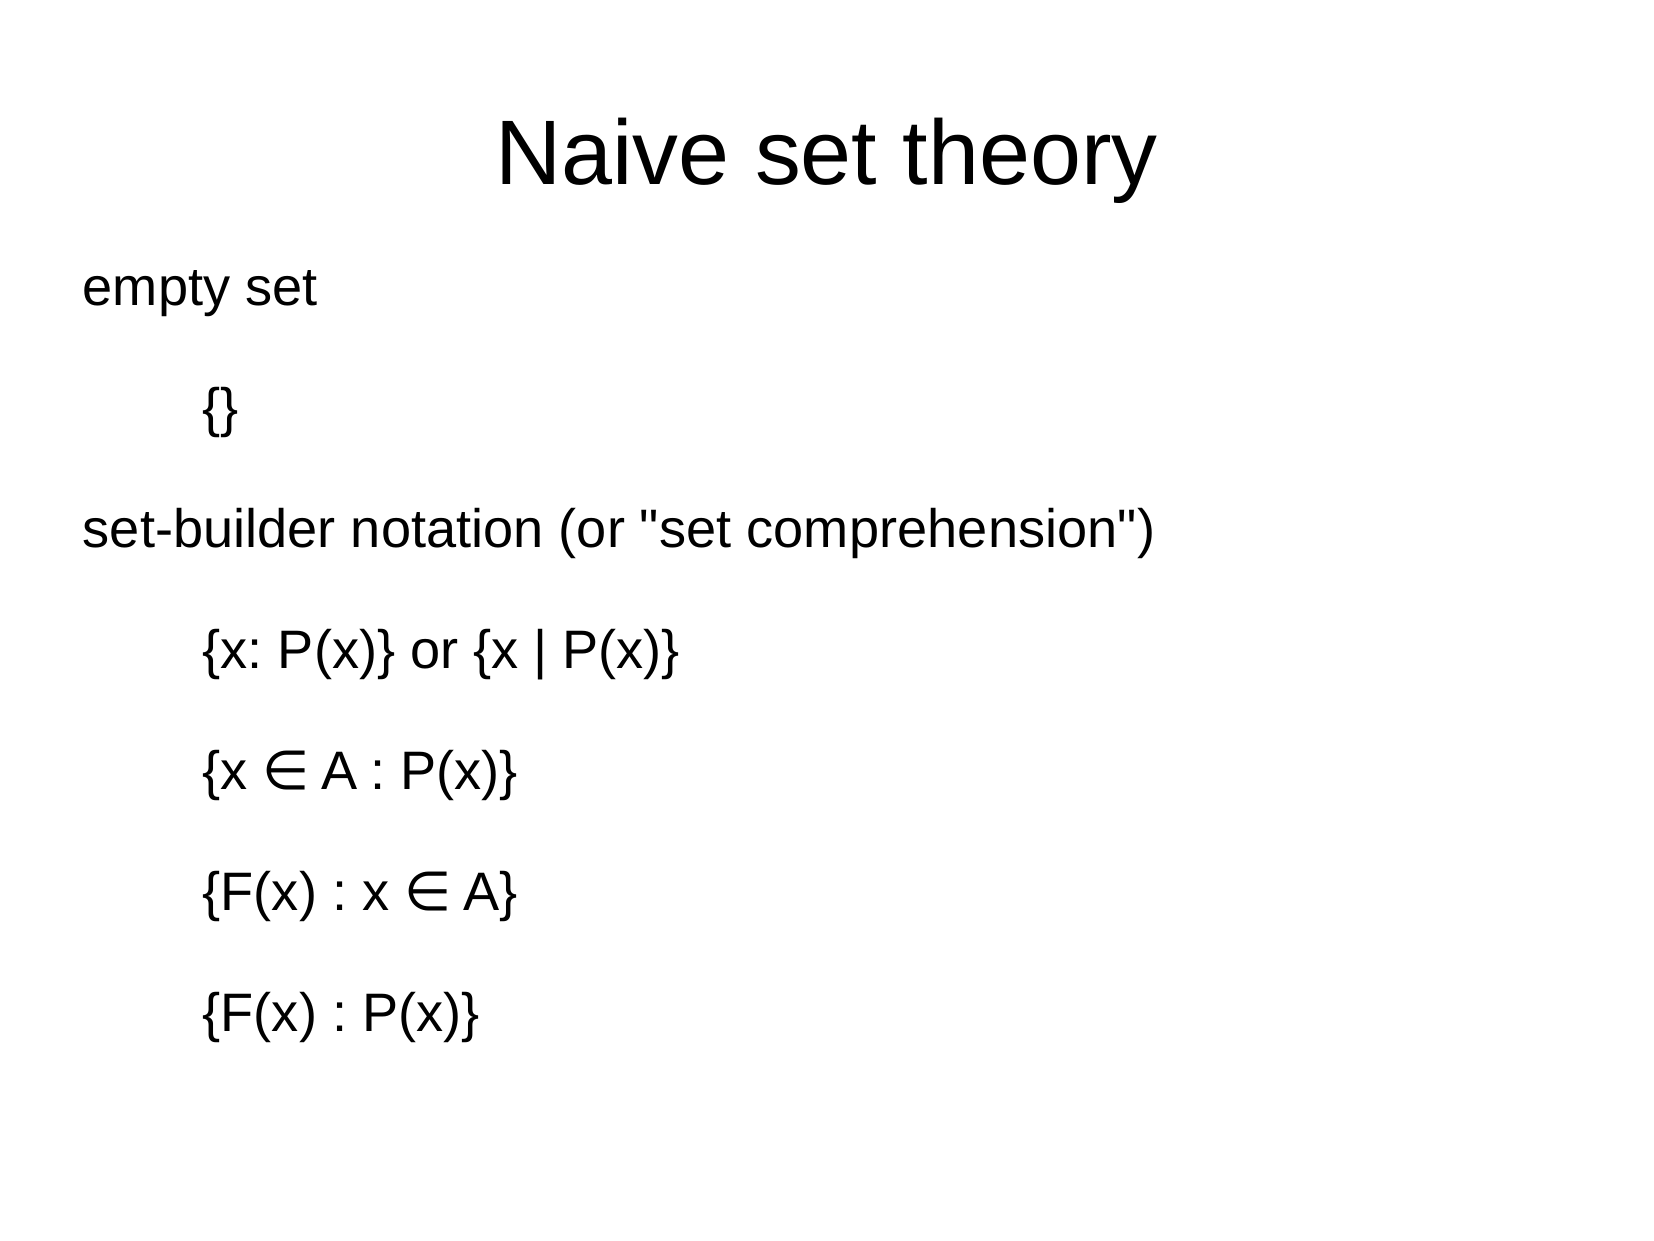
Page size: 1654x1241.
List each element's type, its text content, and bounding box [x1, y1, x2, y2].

title Naive set theory [82, 49, 1571, 257]
subtitle empty set {} set-builder notation (or "set comprehension") {x: P(x)} or {x | P(x)} {x ∈ A : P(x)} {F(x) : x ∈ A} {F(x) : P(x)} [82, 255, 1538, 1043]
